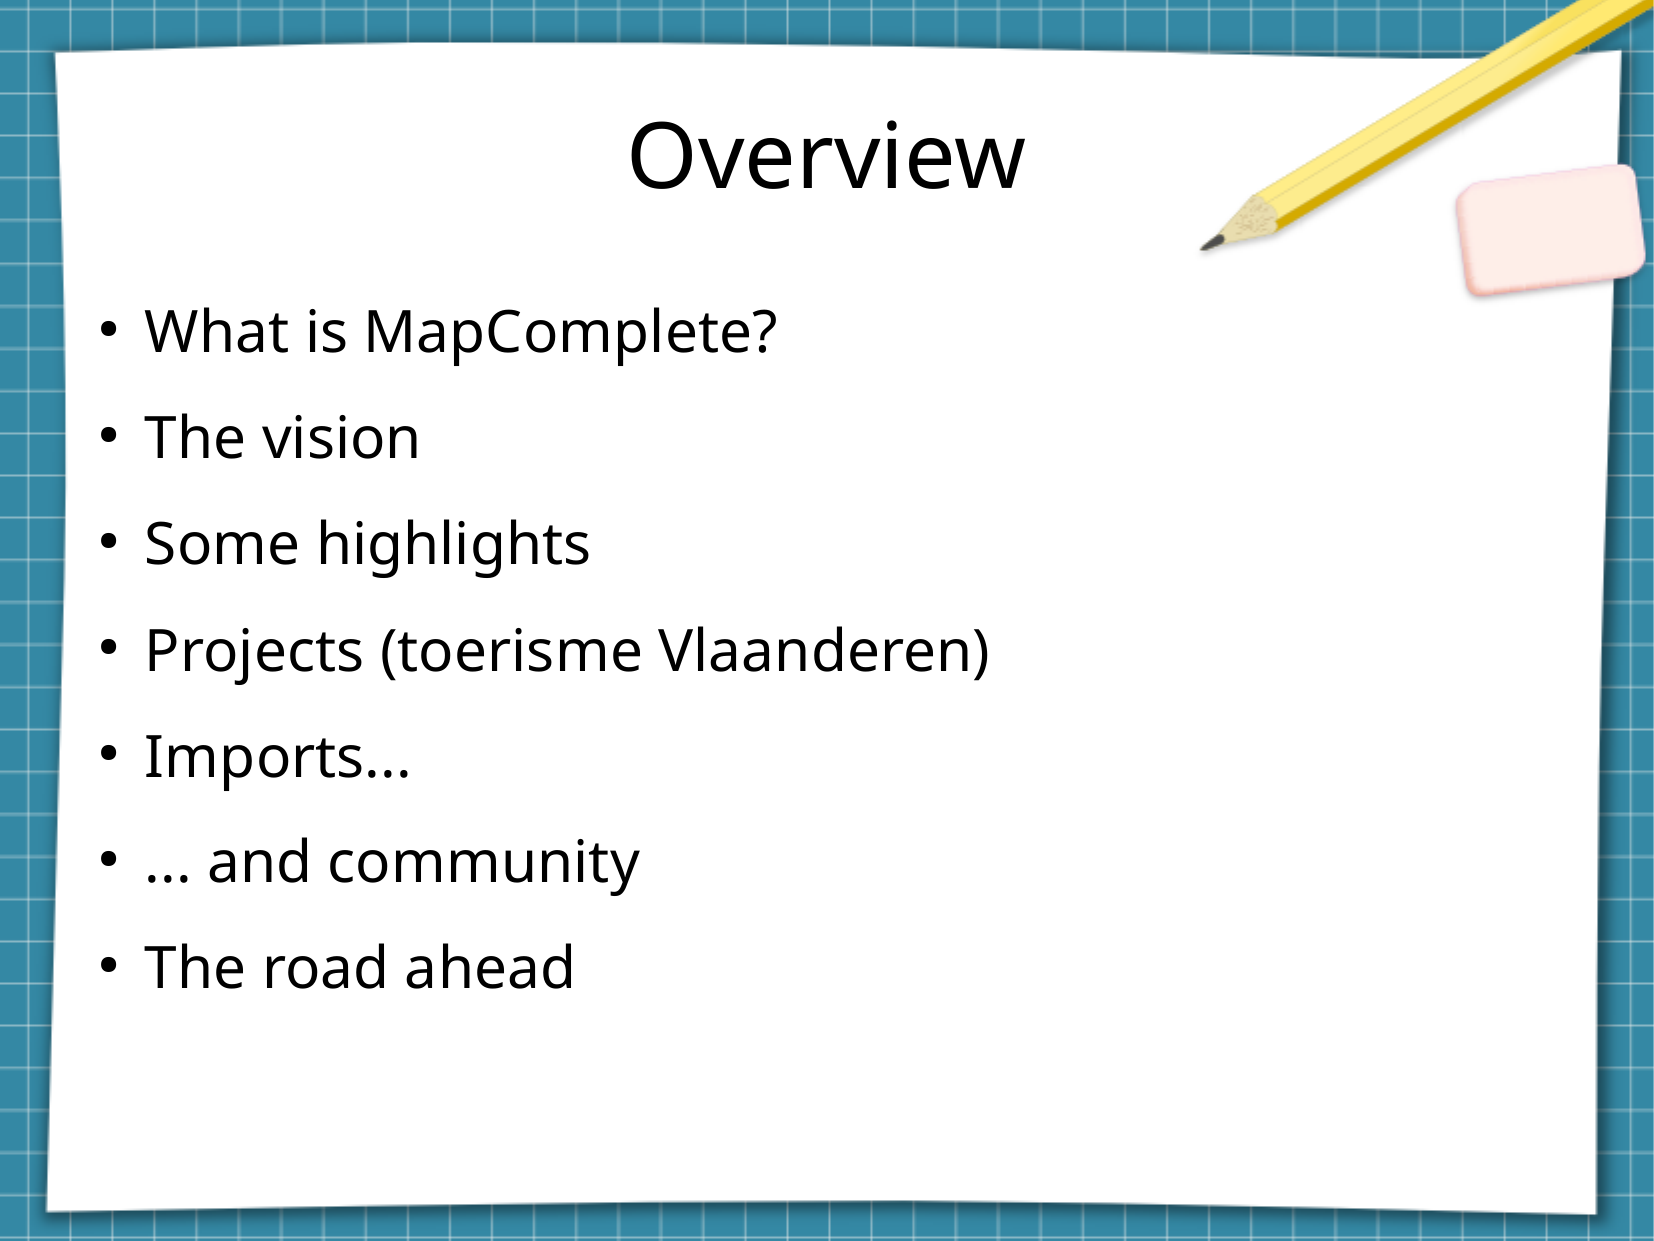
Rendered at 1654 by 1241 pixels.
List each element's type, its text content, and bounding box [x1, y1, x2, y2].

picture [0, 0, 1654, 1241]
list What is MapComplete? The vision Some highlights Projects (toerisme Vlaanderen) Imports... ... and community The road ahead [82, 290, 1571, 1010]
title Overview [82, 49, 1571, 257]
